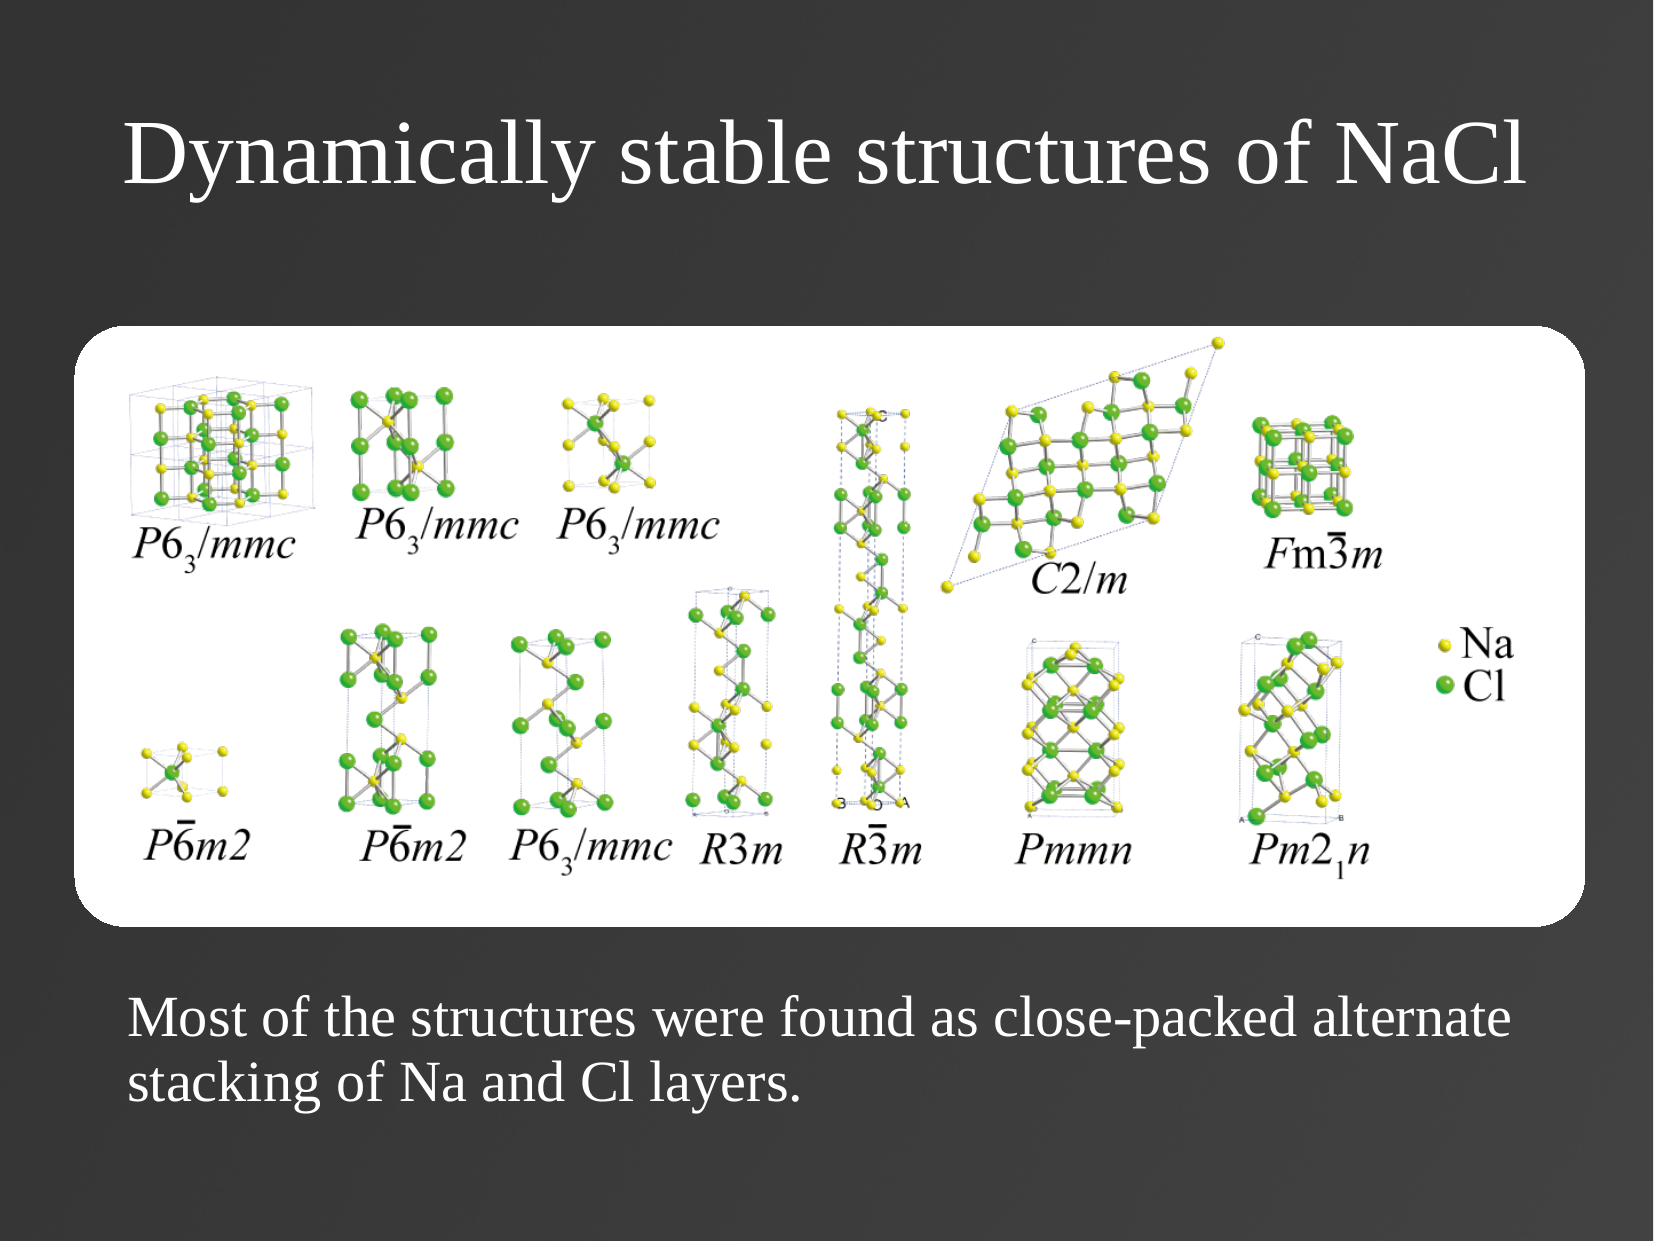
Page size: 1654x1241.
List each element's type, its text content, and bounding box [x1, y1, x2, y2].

text_box Most of the structures were found as close-packed alternate stacking of Na and Cl layers. [112, 977, 1529, 1121]
text_box [74, 326, 1585, 927]
picture [0, 0, 1654, 1241]
title Dynamically stable structures of NaCl [82, 49, 1571, 257]
